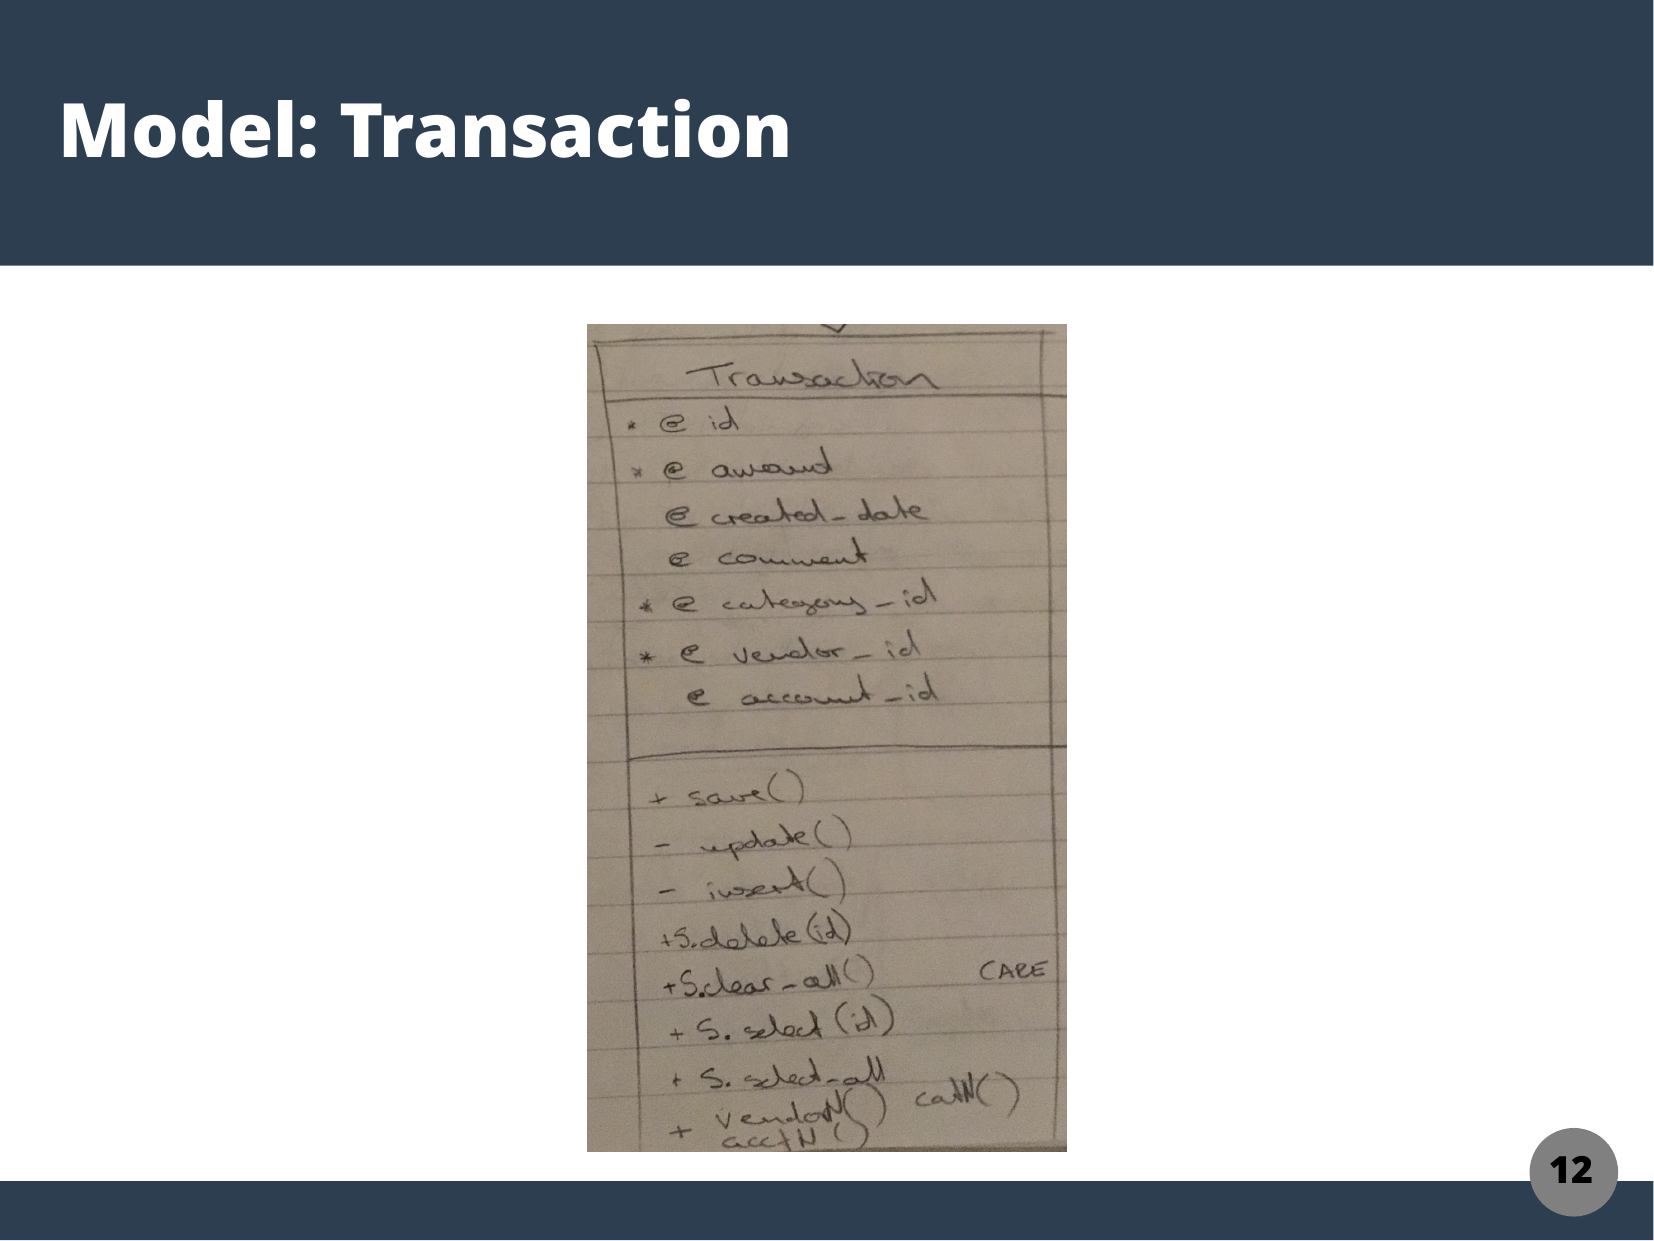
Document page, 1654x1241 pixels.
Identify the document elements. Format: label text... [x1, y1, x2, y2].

title Model: Transaction [59, 49, 1595, 207]
picture [587, 324, 1067, 1152]
